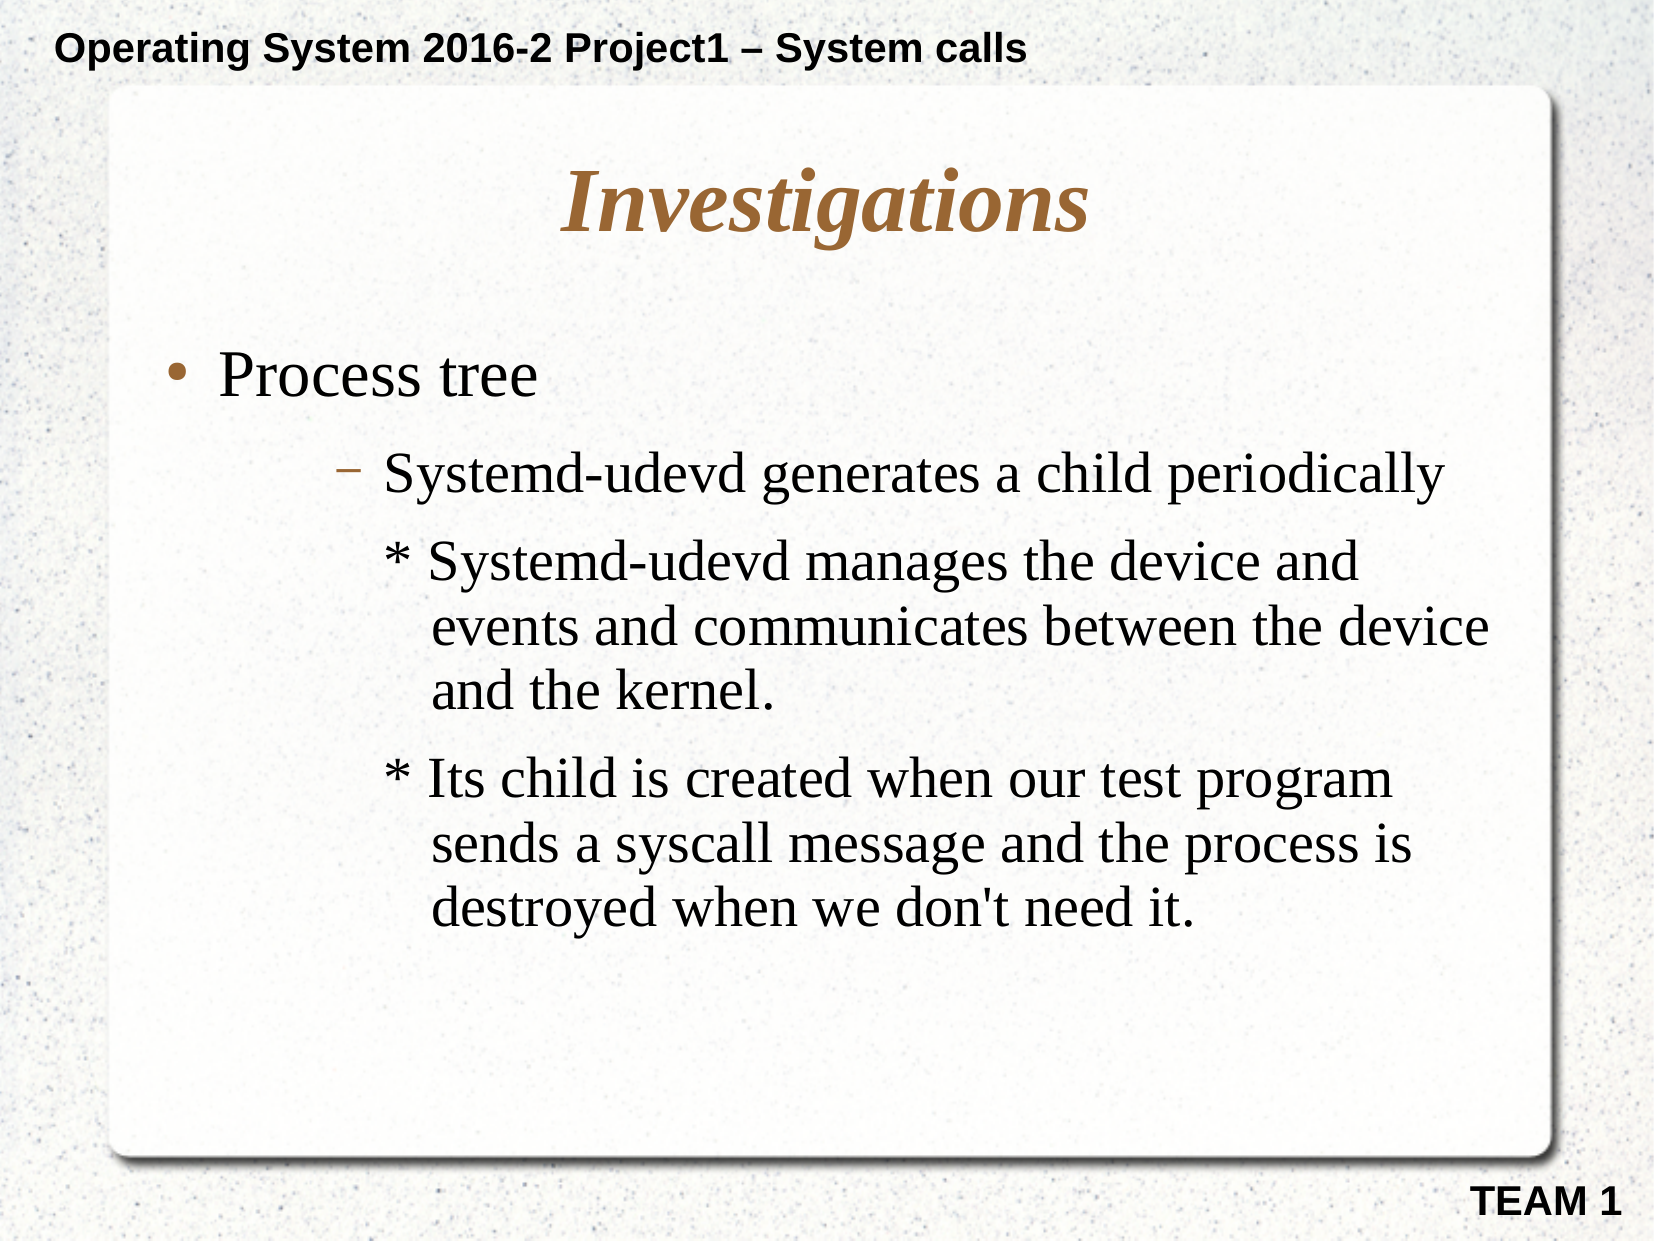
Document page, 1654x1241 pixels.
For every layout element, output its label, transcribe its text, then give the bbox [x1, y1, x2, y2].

list Process tree Systemd-udevd generates a child periodically * Systemd-udevd manages the device and events and communicates between the device and the kernel. * Its child is created when our test program sends a syscall message and the process is destroyed when we don't need it. [147, 336, 1506, 1042]
text_box Operating System 2016-2 Project1 – System calls [39, 16, 1195, 79]
text_box TEAM 1 [1455, 1170, 1651, 1232]
title Investigations [118, 96, 1536, 304]
picture [0, 0, 1654, 1241]
